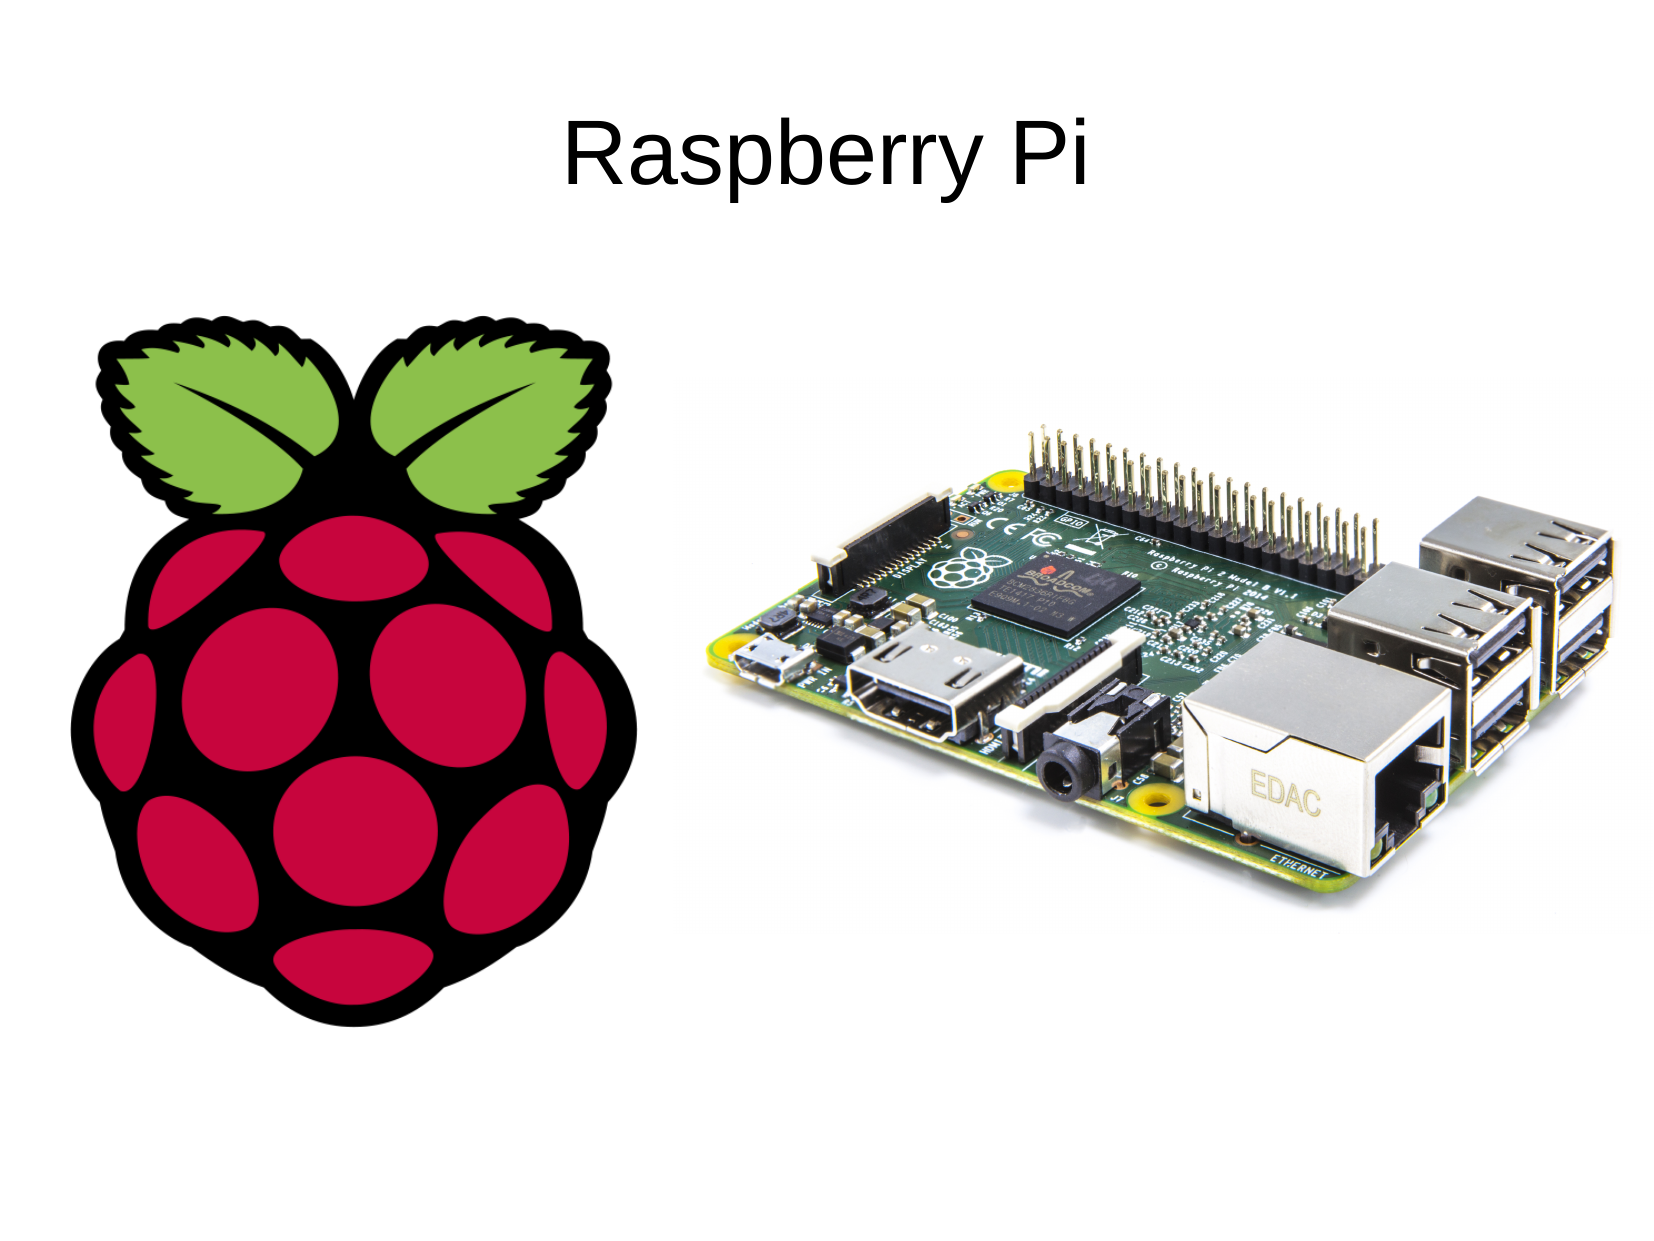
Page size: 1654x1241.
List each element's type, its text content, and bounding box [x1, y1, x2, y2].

title Raspberry Pi [82, 49, 1571, 257]
picture [70, 315, 638, 1028]
picture [673, 377, 1654, 934]
